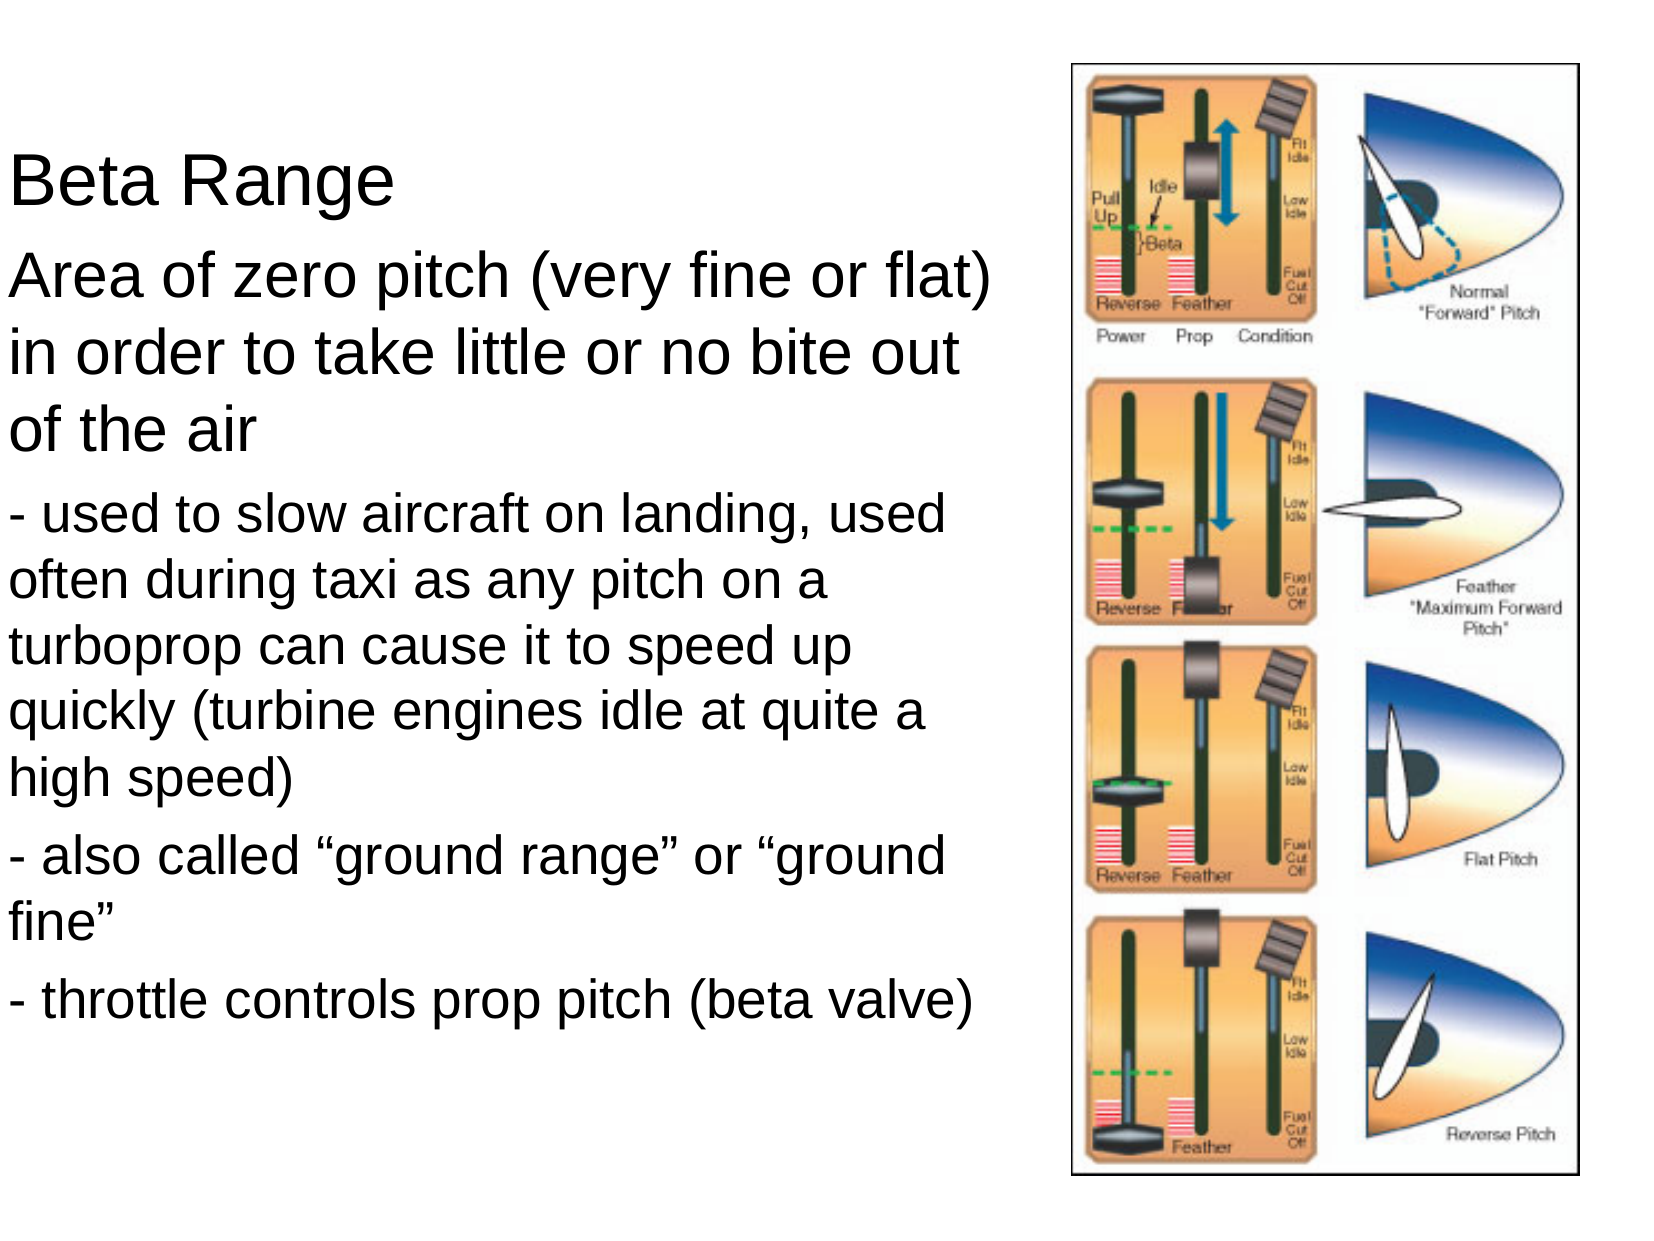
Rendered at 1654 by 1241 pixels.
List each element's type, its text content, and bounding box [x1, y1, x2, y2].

list Beta Range Area of zero pitch (very fine or flat) in order to take little or no bite out of the air - used to slow aircraft on landing, used often during taxi as any pitch on a turboprop can cause it to speed up quickly (turbine engines idle at quite a high speed) - also called “ground range” or “ground fine” - throttle controls prop pitch (beta valve) [0, 124, 1025, 1117]
picture [1071, 63, 1580, 1176]
